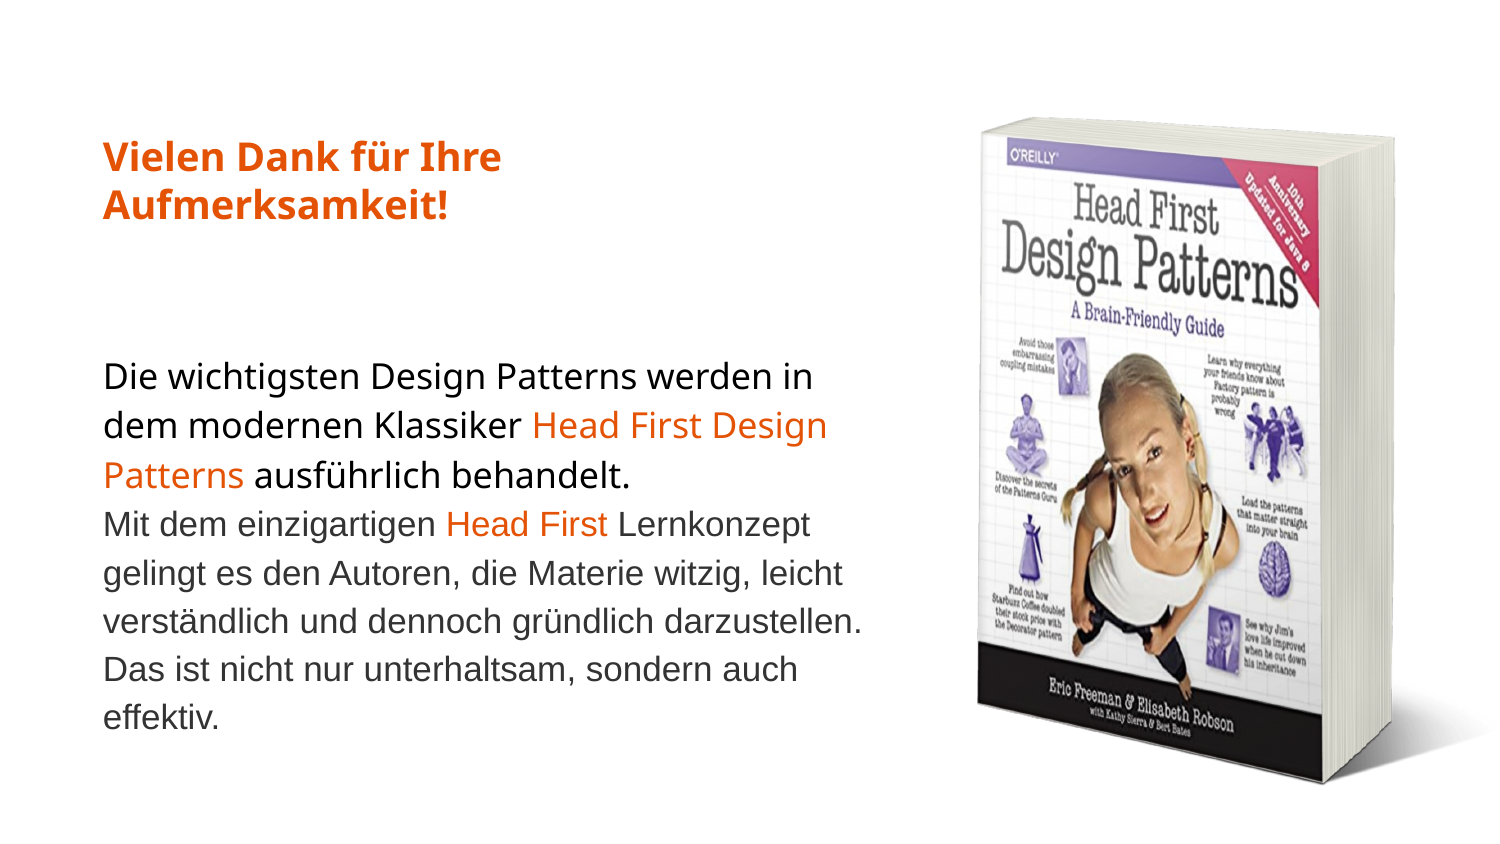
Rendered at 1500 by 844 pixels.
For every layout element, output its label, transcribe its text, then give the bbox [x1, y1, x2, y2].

title Vielen Dank für Ihre Aufmerksamkeit! [87, 116, 941, 243]
title Die wichtigsten Design Patterns werden in dem modernen Klassiker Head First Design Patterns ausführlich behandelt. Mit dem einzigartigen Head First Lernkonzept gelingt es den Autoren, die Materie witzig, leicht verständlich und dennoch gründlich darzustellen. Das ist nicht nur unterhaltsam, sondern auch effektiv. [87, 332, 904, 797]
picture [977, 116, 1500, 786]
